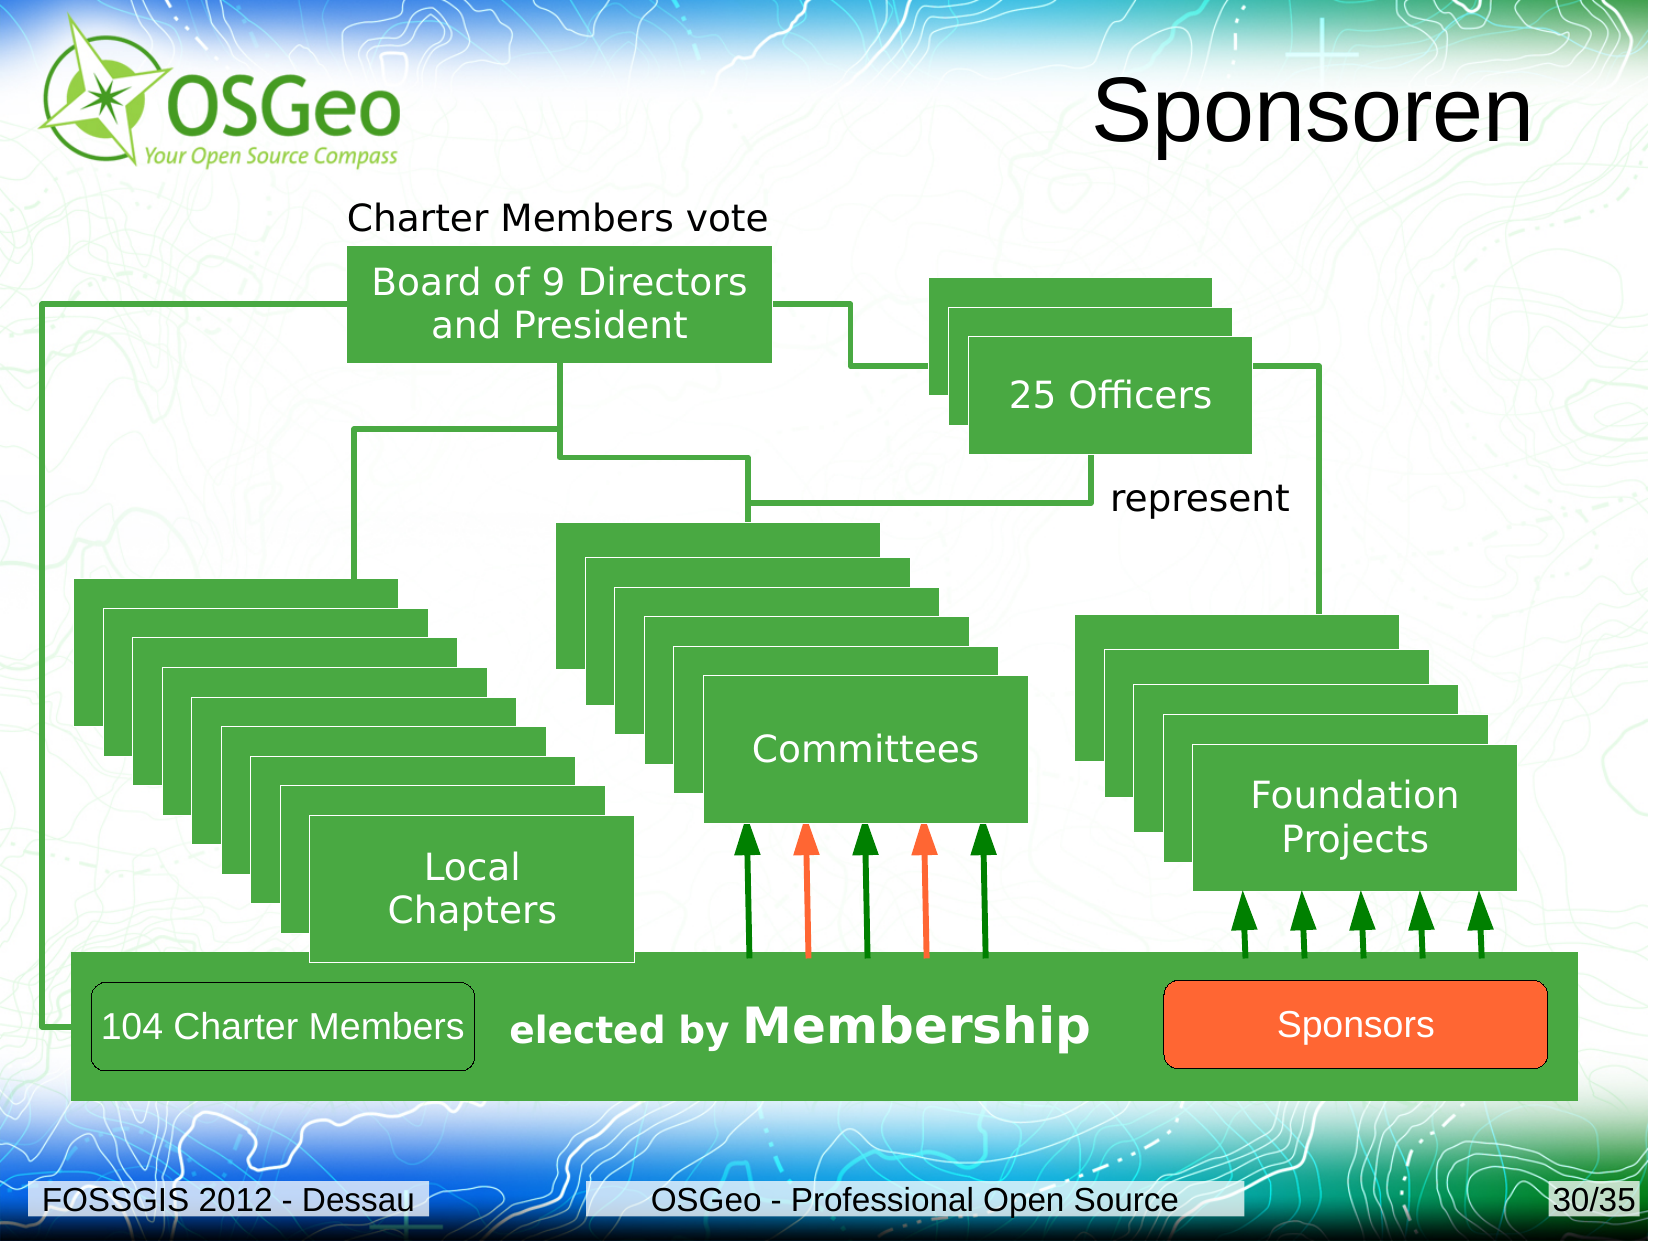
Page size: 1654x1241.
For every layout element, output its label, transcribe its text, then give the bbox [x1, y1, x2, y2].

text_box Committees [585, 557, 911, 706]
text_box Officers [928, 277, 1213, 396]
text_box Sponsors [1163, 980, 1548, 1069]
text_box 25 Officers [968, 336, 1253, 455]
text_box Local Chapters [309, 815, 635, 963]
text_box Committees [644, 616, 970, 765]
text_box Committees [703, 675, 1029, 824]
picture [0, 0, 1648, 1241]
text_box Local Chapters [1163, 714, 1489, 863]
text_box 104 Charter Members [91, 982, 475, 1071]
text_box Officers [948, 307, 1233, 426]
text_box Committees [614, 587, 940, 735]
text_box represent [1066, 469, 1334, 528]
text_box Board of 9 Directors and President [346, 248, 773, 364]
text_box Charter Members vote [322, 189, 794, 248]
text_box Foundation Projects [1192, 744, 1518, 892]
title Sponsoren [58, 35, 1536, 184]
text_box Committees [673, 646, 999, 794]
text_box [73, 578, 606, 934]
text_box elected by Membership [71, 952, 1578, 1101]
text_box Committees [555, 522, 881, 670]
text_box [1074, 614, 1430, 798]
text_box Local Chapters [1133, 684, 1459, 833]
